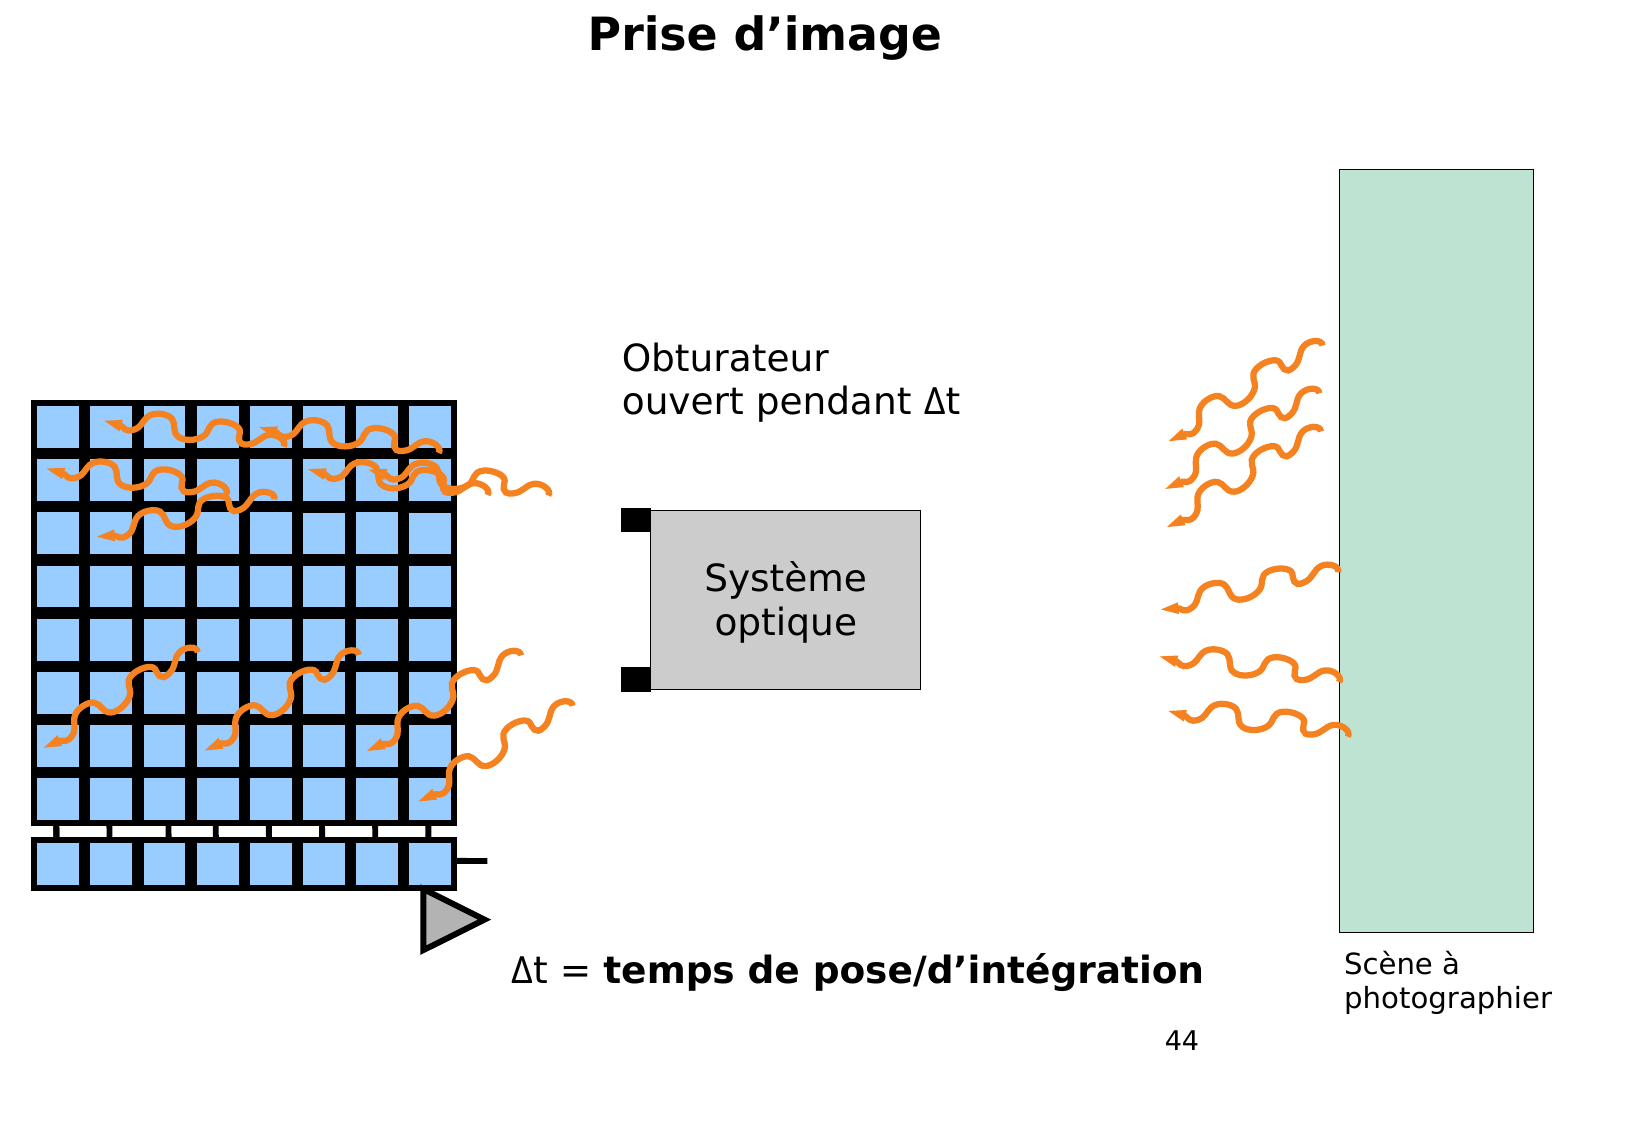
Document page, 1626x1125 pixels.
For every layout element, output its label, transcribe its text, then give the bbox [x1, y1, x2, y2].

text_box [34, 722, 83, 770]
text_box [34, 562, 83, 611]
text_box [34, 669, 83, 717]
text_box [406, 562, 455, 611]
text_box [413, 445, 436, 452]
text_box [406, 669, 455, 712]
text_box [193, 615, 242, 664]
text_box [34, 403, 83, 451]
text_box [140, 403, 189, 436]
text_box [406, 840, 485, 951]
text_box [406, 775, 455, 824]
text_box [1339, 169, 1534, 933]
text_box Scène à photographier [1329, 940, 1568, 1023]
text_box [203, 499, 225, 505]
text_box [140, 417, 189, 451]
text_box [34, 615, 83, 664]
text_box [406, 456, 455, 485]
text_box [140, 456, 189, 489]
text_box [300, 456, 348, 505]
text_box [300, 403, 348, 443]
text_box [300, 775, 348, 824]
text_box [353, 466, 401, 505]
text_box [193, 840, 242, 889]
text_box [300, 562, 348, 611]
text_box [353, 669, 401, 717]
text_box [353, 509, 401, 558]
text_box [193, 562, 242, 611]
text_box [406, 709, 425, 717]
text_box [34, 456, 83, 505]
text_box [384, 480, 401, 485]
text_box [353, 562, 401, 611]
text_box [246, 615, 295, 664]
text_box [246, 456, 295, 505]
text_box [159, 668, 168, 673]
text_box [163, 509, 189, 523]
text_box [621, 508, 651, 532]
text_box [87, 677, 136, 717]
text_box [406, 615, 455, 664]
text_box [353, 722, 401, 770]
text_box [87, 456, 136, 484]
text_box [140, 514, 189, 558]
text_box [353, 432, 392, 451]
text_box [353, 775, 401, 824]
text_box [621, 667, 651, 692]
text_box [87, 615, 136, 664]
text_box [87, 722, 136, 770]
text_box [300, 615, 348, 664]
text_box [246, 562, 295, 611]
text_box [193, 403, 242, 436]
text_box [193, 425, 242, 452]
text_box [193, 775, 242, 824]
text_box [246, 709, 264, 717]
text_box [353, 456, 401, 476]
text_box [178, 652, 189, 664]
text_box [140, 562, 189, 611]
text_box [34, 509, 83, 558]
text_box [280, 699, 295, 717]
text_box Système optique [650, 510, 921, 690]
text_box [140, 775, 189, 824]
text_box [193, 722, 242, 770]
text_box [87, 775, 136, 824]
text_box [193, 456, 242, 505]
text_box Obturateur ouvert pendant Δt [607, 329, 979, 432]
text_box [353, 840, 401, 889]
text_box [140, 668, 189, 717]
text_box [140, 840, 189, 889]
text_box [300, 669, 348, 717]
text_box [193, 668, 242, 717]
text_box Prise d’image [572, 0, 957, 69]
text_box [443, 705, 455, 717]
text_box [300, 509, 348, 558]
text_box [340, 655, 348, 664]
text_box Δt = temps de pose/d’intégration [496, 940, 1223, 1044]
text_box [87, 668, 134, 709]
text_box [140, 473, 189, 505]
text_box [246, 840, 295, 889]
text_box [406, 722, 455, 770]
text_box [1164, 1024, 1544, 1103]
text_box [193, 486, 223, 505]
text_box [87, 562, 136, 611]
text_box [300, 722, 348, 770]
text_box [87, 509, 136, 558]
text_box [246, 669, 295, 711]
text_box [406, 509, 455, 558]
text_box [300, 424, 348, 452]
text_box [353, 615, 401, 664]
text_box [246, 403, 295, 441]
text_box [246, 509, 295, 558]
text_box [246, 775, 295, 824]
text_box [246, 722, 295, 770]
text_box [193, 509, 242, 558]
text_box [140, 615, 189, 664]
text_box [140, 722, 189, 770]
text_box [34, 775, 83, 824]
text_box [406, 474, 455, 505]
text_box [87, 403, 136, 452]
text_box [246, 438, 295, 451]
text_box [34, 840, 83, 889]
text_box [87, 840, 136, 889]
text_box [300, 840, 348, 889]
text_box [353, 403, 401, 447]
text_box [319, 669, 330, 676]
text_box [406, 403, 455, 452]
text_box [87, 465, 136, 505]
